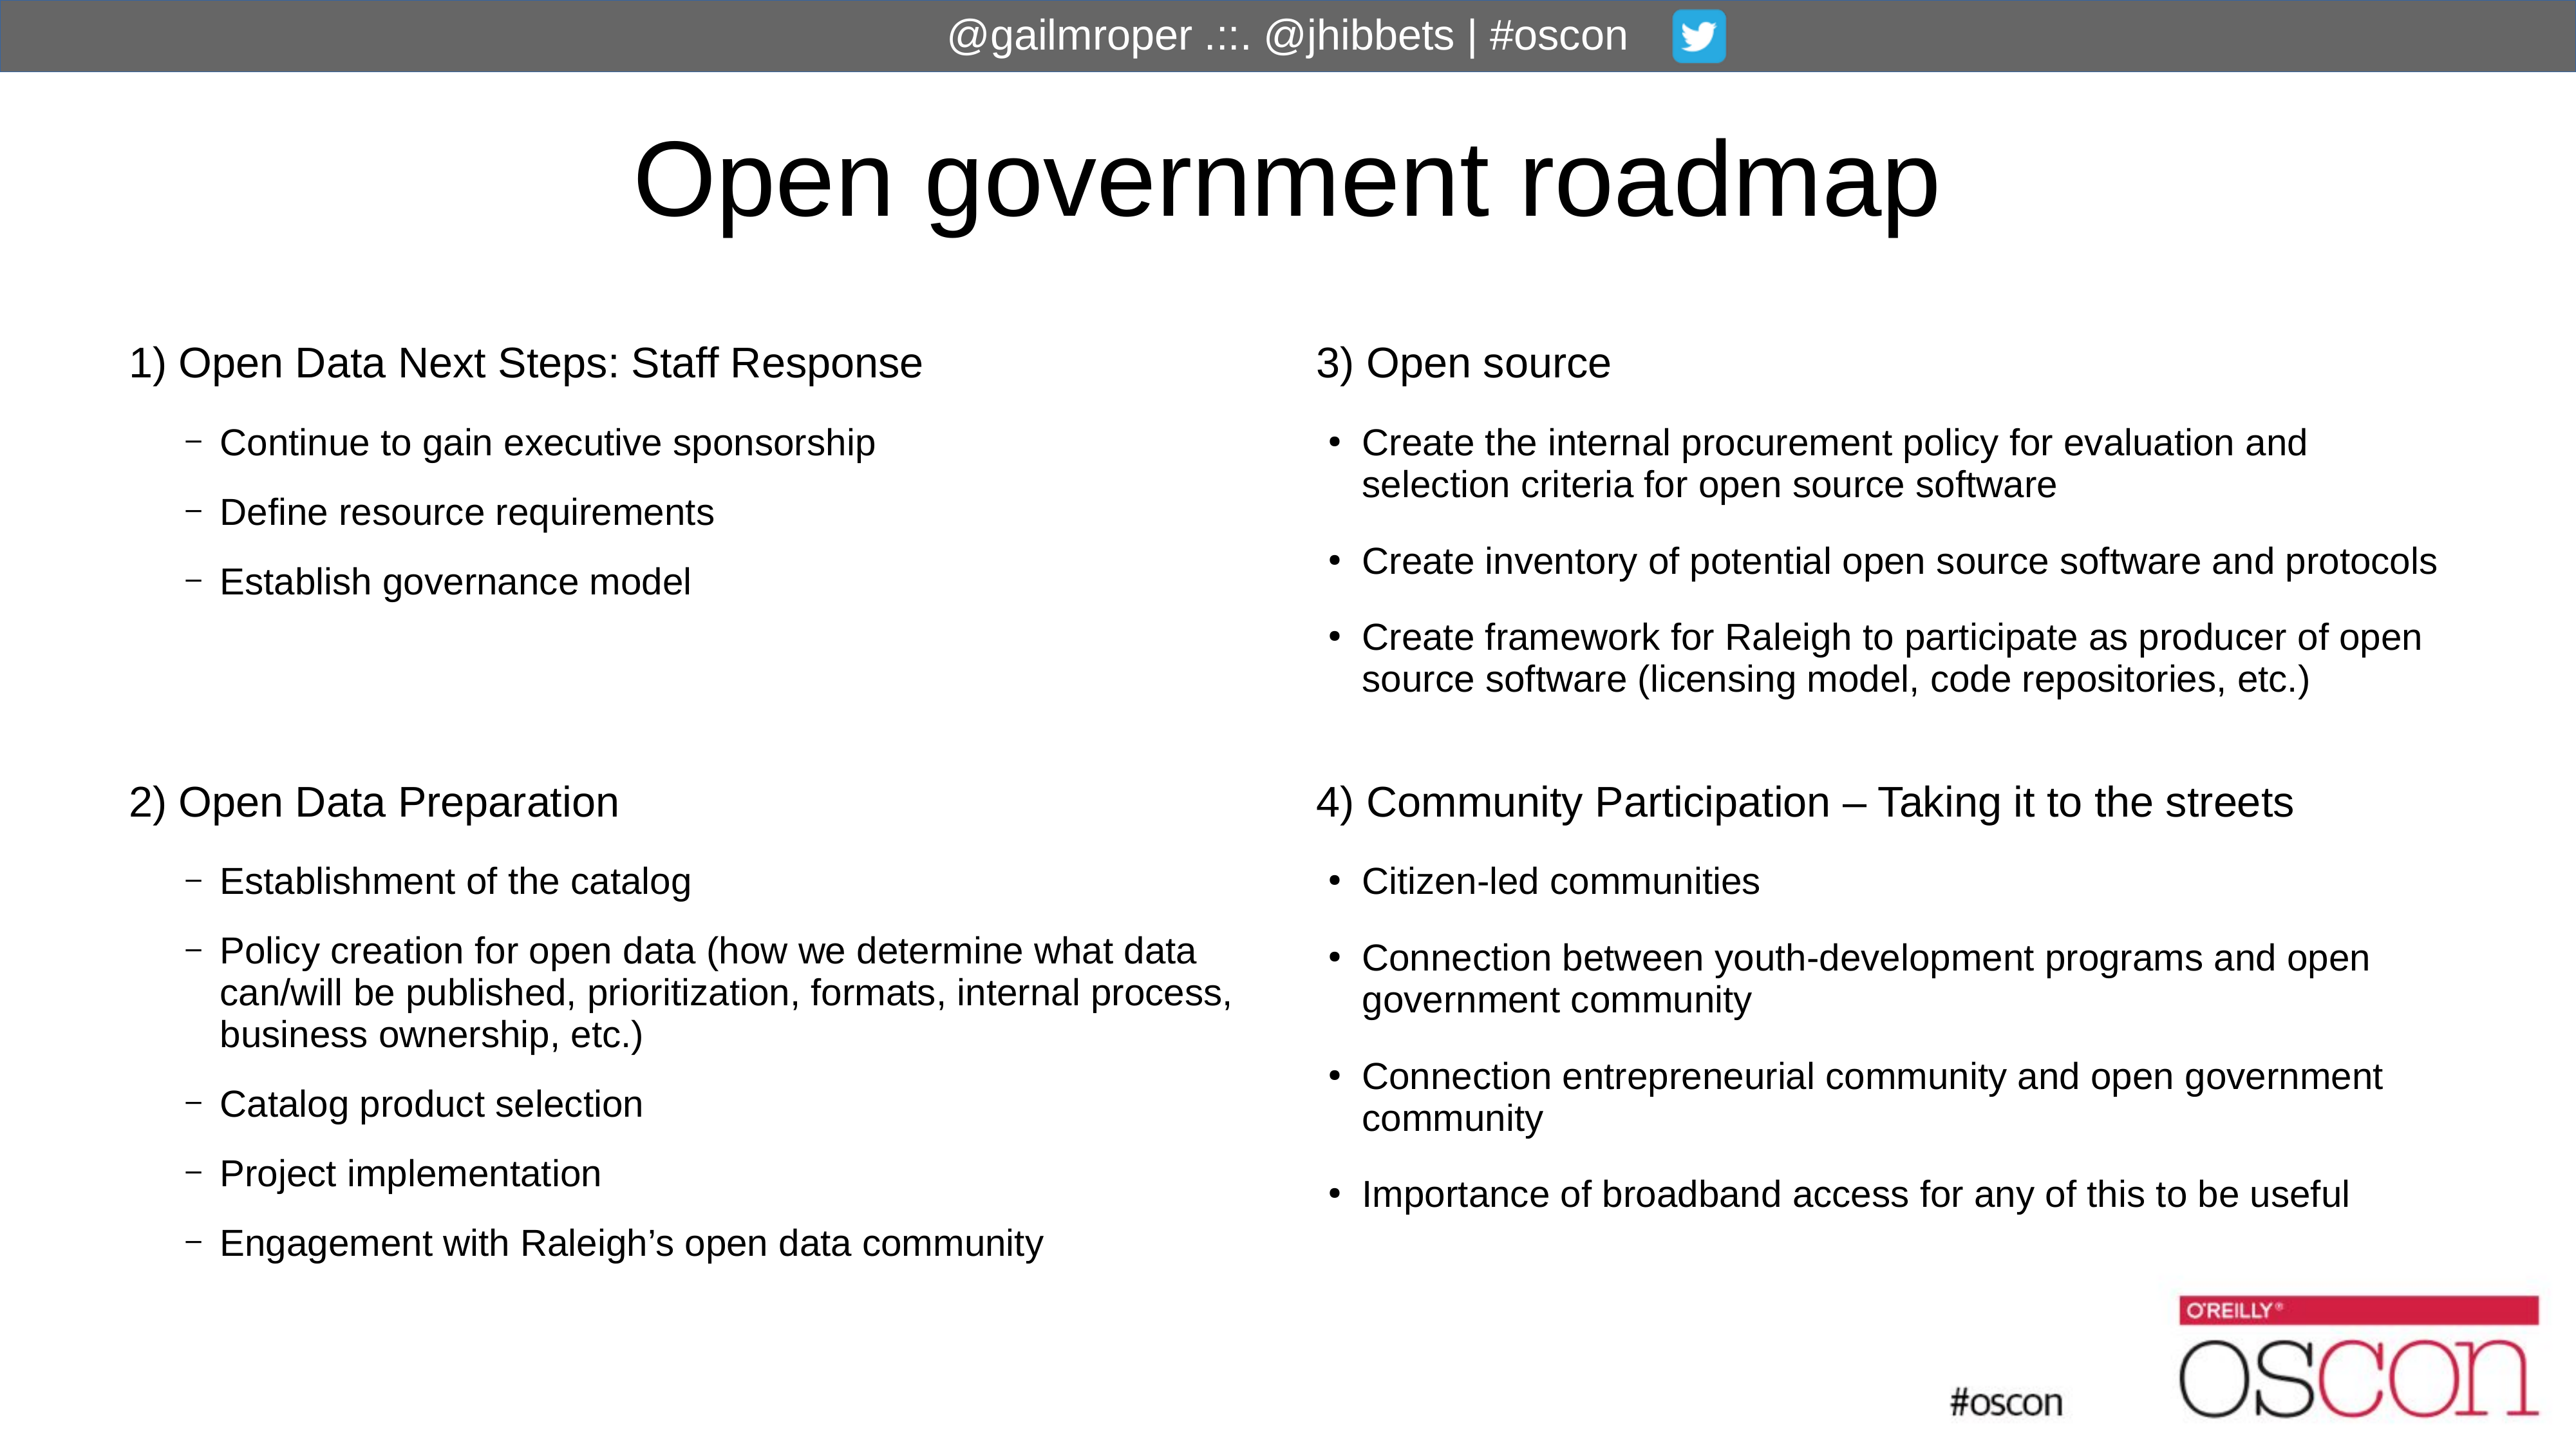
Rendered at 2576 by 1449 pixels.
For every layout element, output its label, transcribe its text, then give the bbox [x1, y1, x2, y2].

picture [0, 72, 2576, 1449]
picture [1137, 30, 1149, 47]
picture [1, 1, 2575, 71]
list 1) Open Data Next Steps: Staff Response Continue to gain executive sponsorship Define resource requirements Establish governance model [129, 339, 1260, 740]
title Open government roadmap [129, 57, 2447, 300]
list 3) Open source Create the internal procurement policy for evaluation and selection criteria for open source software Create inventory of potential open source software and protocols Create framework for Raleigh to participate as producer of open source software (licensing model, code repositories, etc.) [1316, 339, 2448, 740]
picture [996, 30, 1008, 47]
list 2) Open Data Preparation Establishment of the catalog Policy creation for open data (how we determine what data can/will be published, prioritization, formats, internal process, business ownership, etc.) Catalog product selection Project implementation Engagement with Raleigh’s open data community [129, 778, 1260, 1179]
list 4) Community Participation – Taking it to the streets Citizen-led communities Connection between youth-development programs and open government community Connection entrepreneurial community and open government community Importance of broadband access for any of this to be useful [1316, 778, 2448, 1179]
